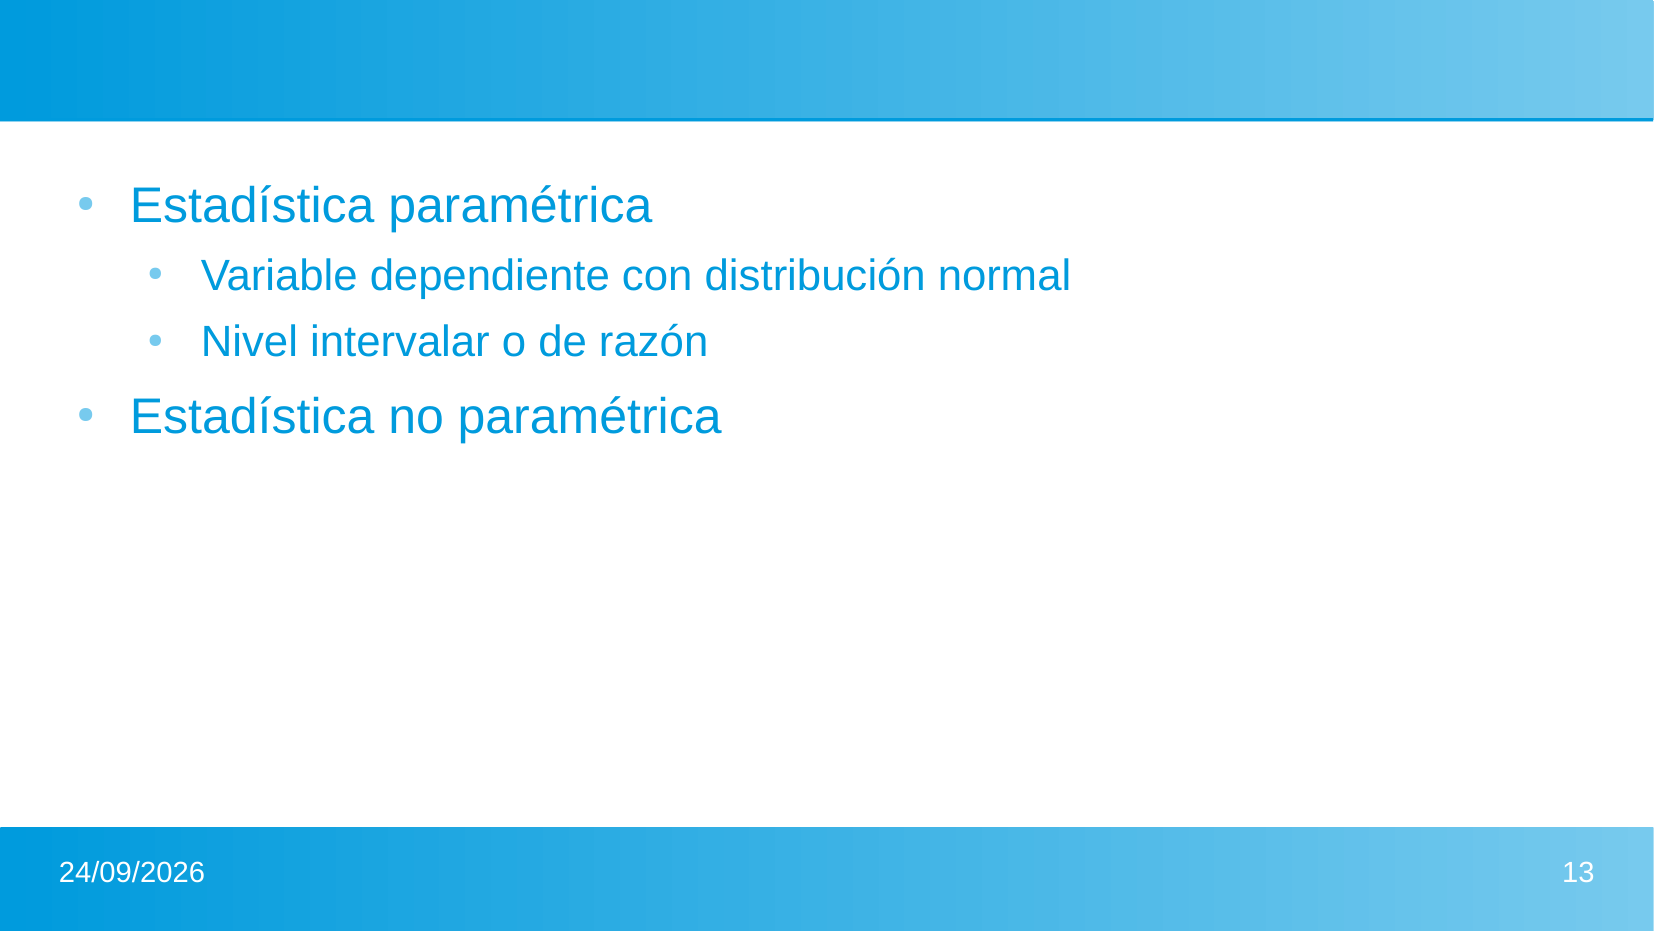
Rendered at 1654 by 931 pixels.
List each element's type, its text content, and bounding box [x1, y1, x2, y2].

list Estadística paramétrica Variable dependiente con distribución normal Nivel intervalar o de razón Estadística no paramétrica [59, 177, 1595, 768]
